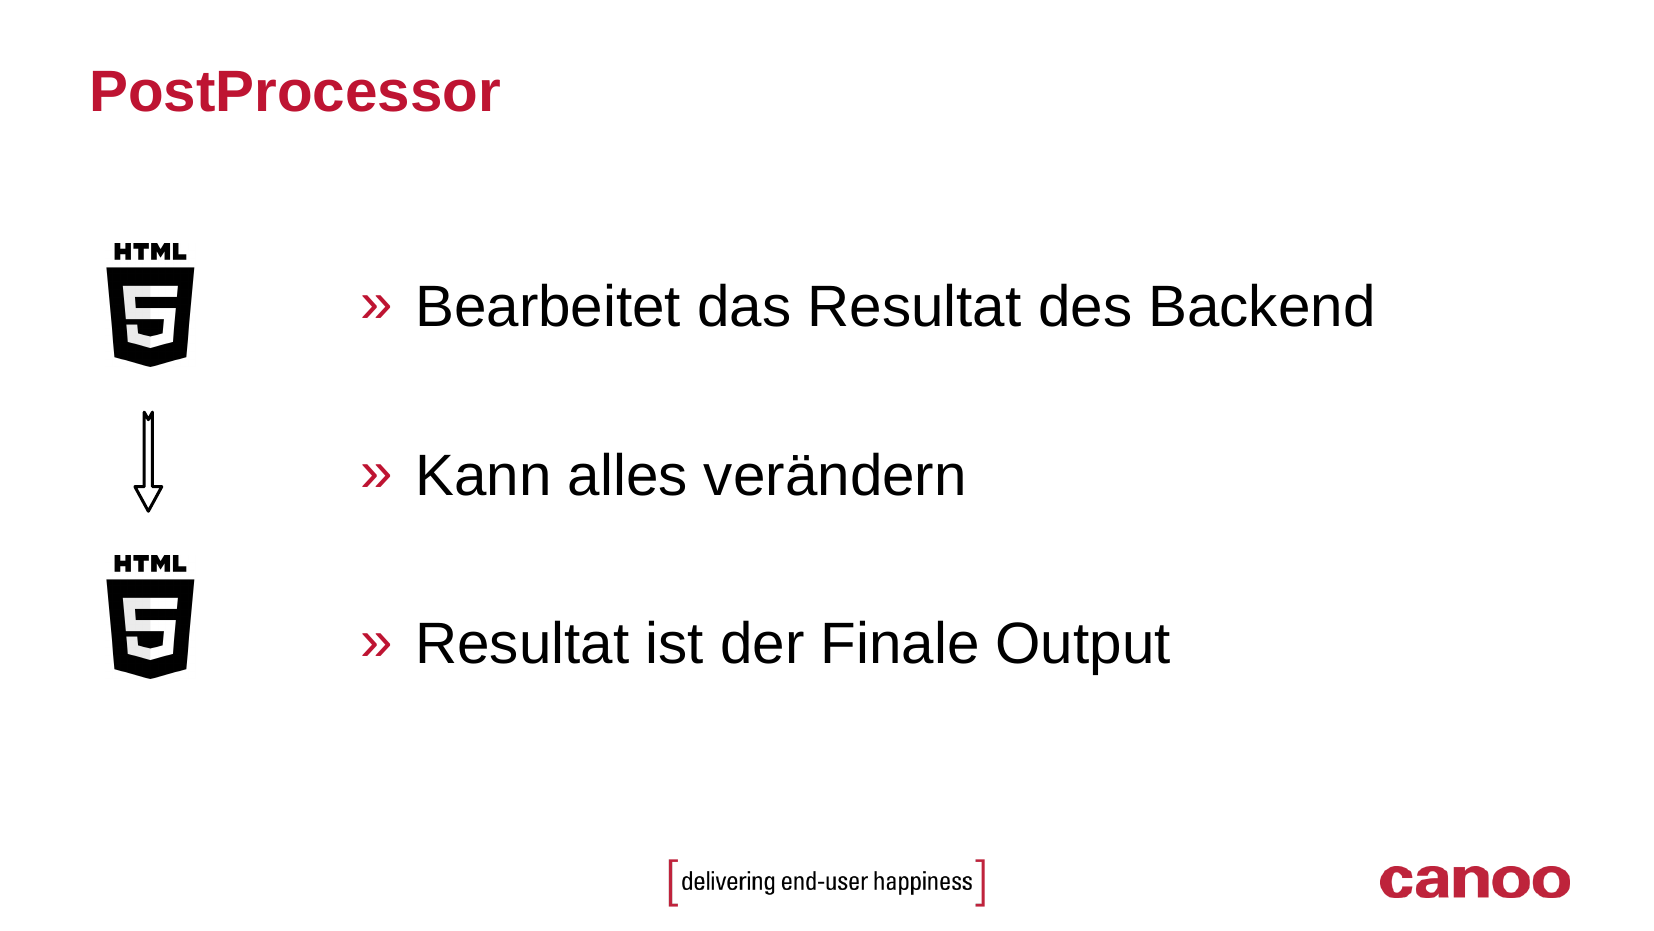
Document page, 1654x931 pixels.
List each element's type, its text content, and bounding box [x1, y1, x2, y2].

picture [1380, 866, 1570, 898]
picture [105, 243, 196, 367]
title PostProcessor [75, 45, 1591, 136]
picture [105, 555, 196, 679]
list Bearbeitet das Resultat des Backend Kann alles verändern Resultat ist der Finale Output [345, 260, 1486, 786]
picture [662, 855, 991, 910]
